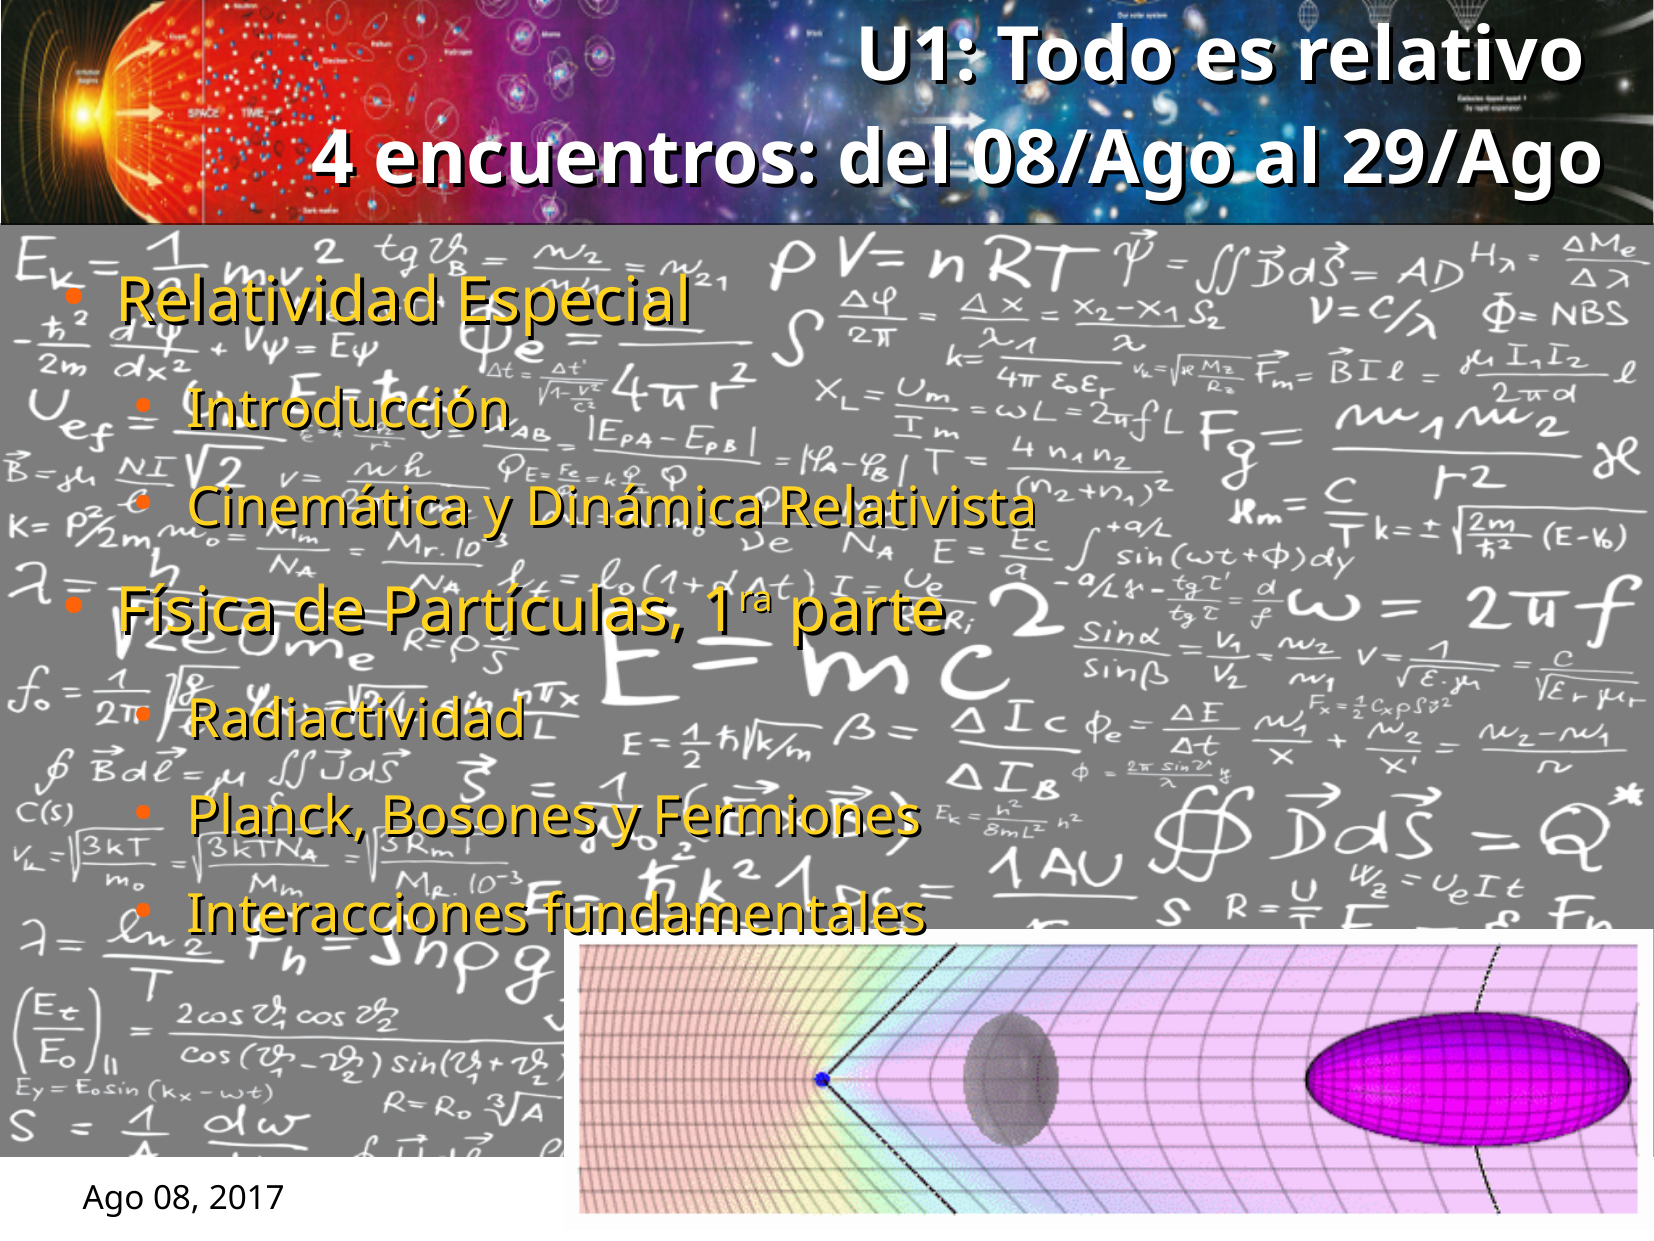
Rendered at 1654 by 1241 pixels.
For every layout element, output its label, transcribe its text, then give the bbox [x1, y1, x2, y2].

list Relatividad Especial Introducción Cinemática y Dinámica Relativista Física de Partículas, 1ra parte Radiactividad Planck, Bosones y Fermiones Interacciones fundamentales [45, 255, 1606, 1156]
picture [0, 0, 1654, 1231]
title U1: Todo es relativo 4 encuentros: del 08/Ago al 29/Ago [45, 11, 1606, 194]
